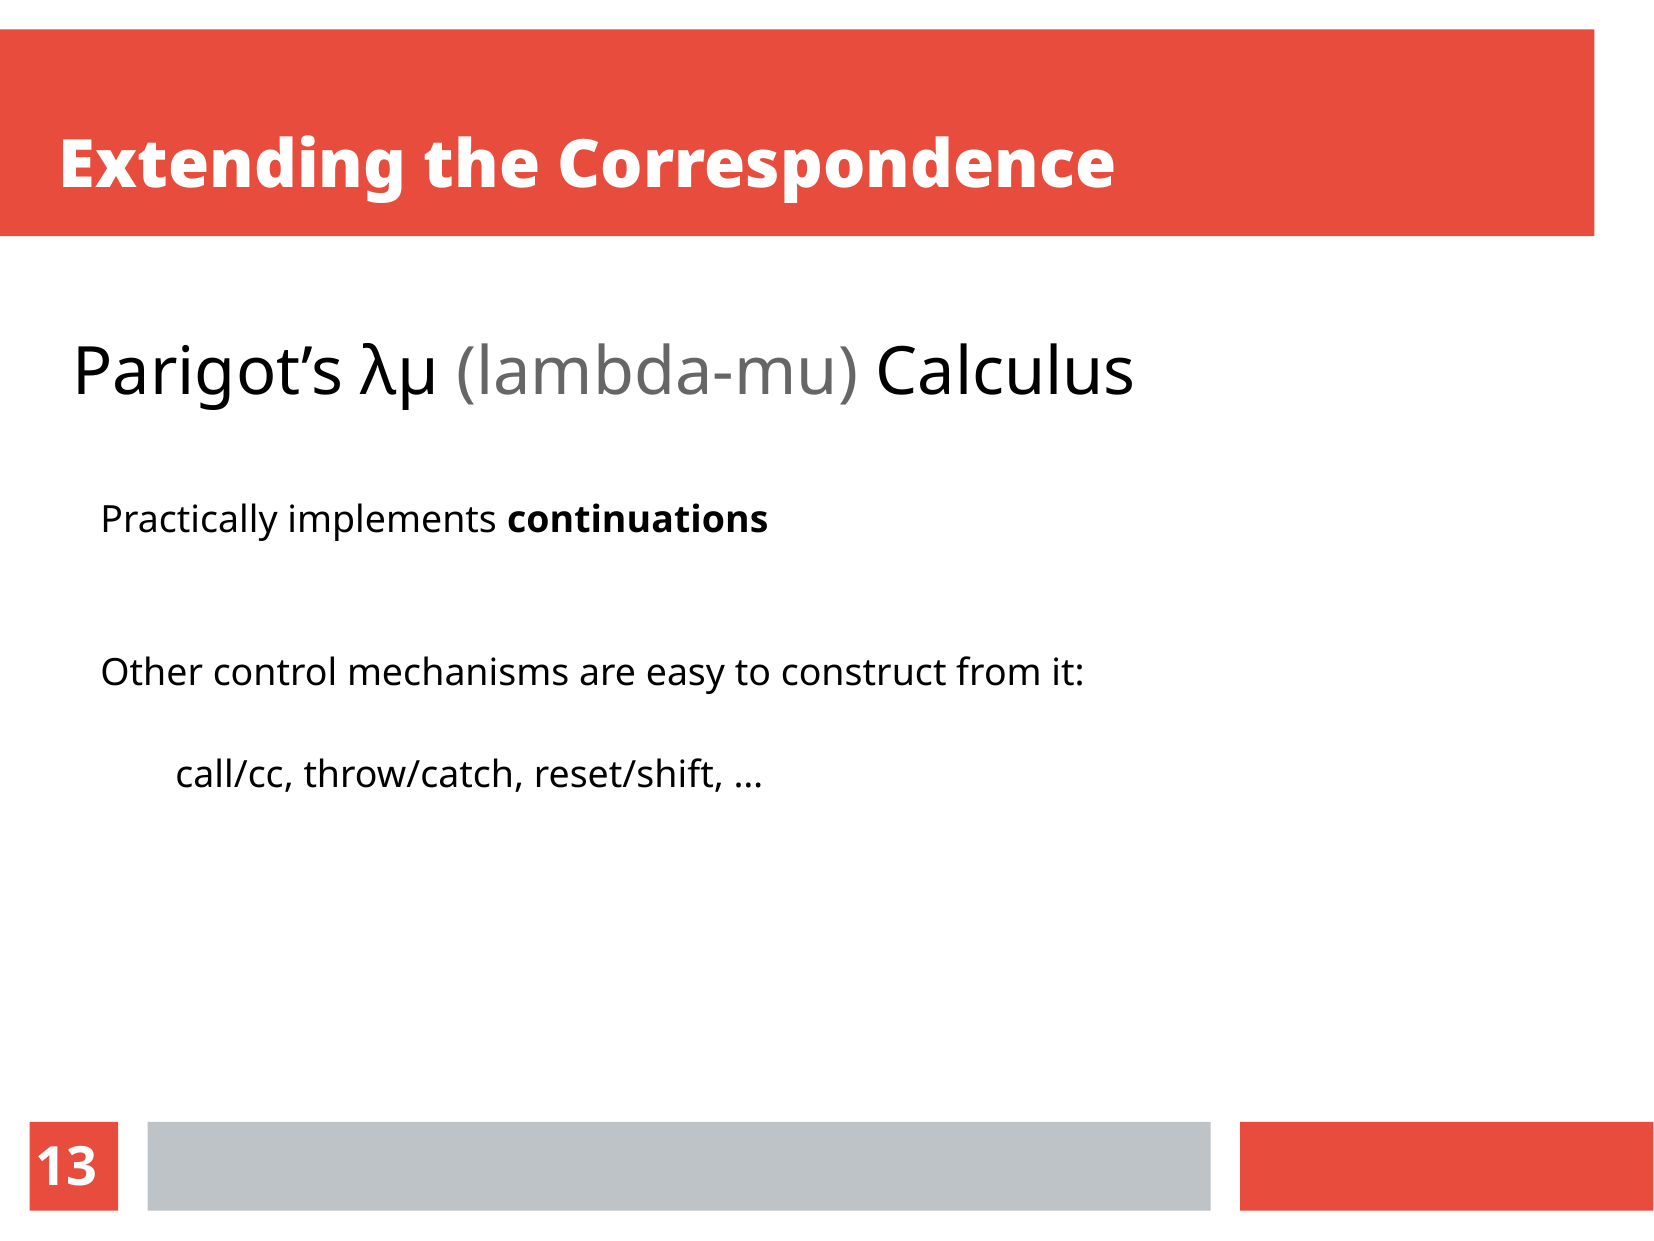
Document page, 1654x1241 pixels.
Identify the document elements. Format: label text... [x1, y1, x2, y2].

title Extending the Correspondence [59, 58, 1595, 207]
text_box 13 [20, 1119, 254, 1210]
text_box Parigot’s λμ (lambda-mu) Calculus [57, 315, 1234, 408]
text_box Practically implements continuations Other control mechanisms are easy to construct from it: call/cc, throw/catch, reset/shift, … [85, 485, 1172, 762]
